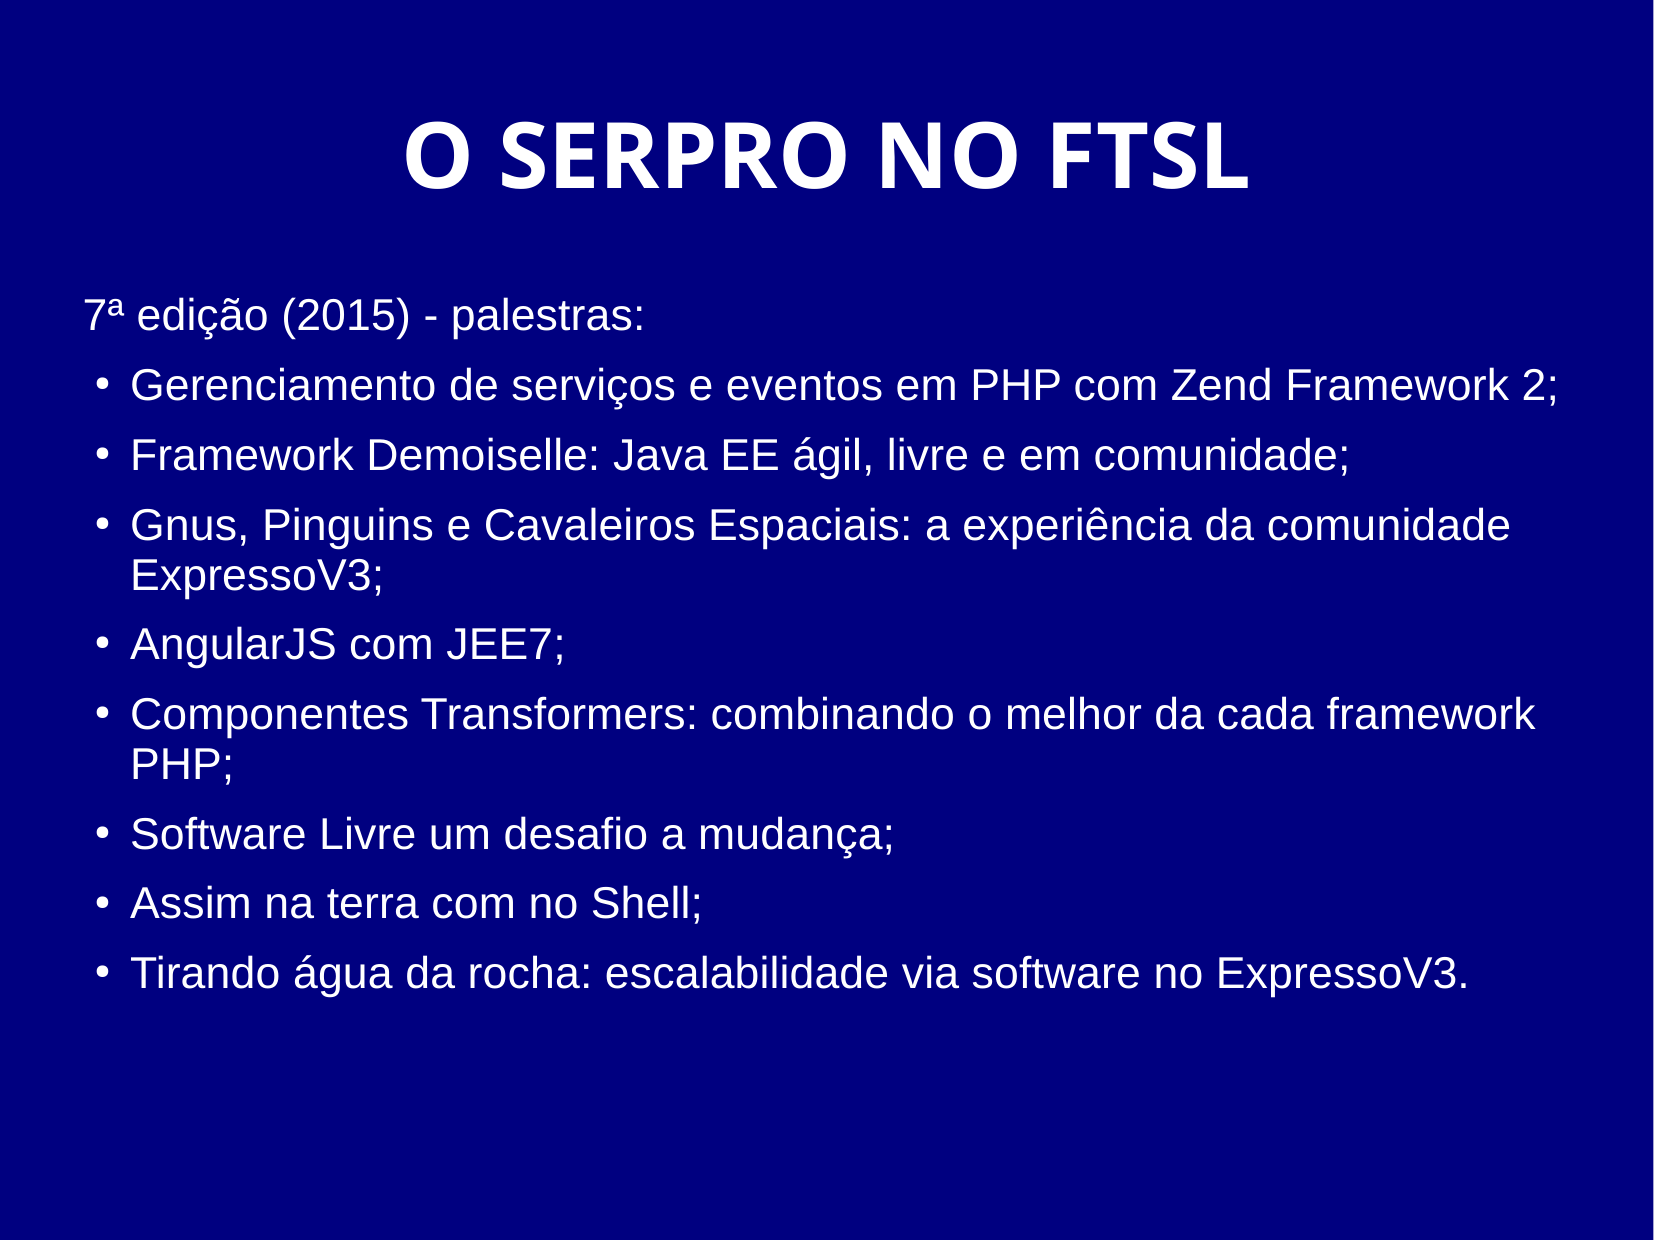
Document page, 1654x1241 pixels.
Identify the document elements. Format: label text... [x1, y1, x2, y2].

title O SERPRO NO FTSL [82, 49, 1571, 257]
list 7ª edição (2015) - palestras: Gerenciamento de serviços e eventos em PHP com Zend Framework 2; Framework Demoiselle: Java EE ágil, livre e em comunidade; Gnus, Pinguins e Cavaleiros Espaciais: a experiência da comunidade ExpressoV3; AngularJS com JEE7; Componentes Transformers: combinando o melhor da cada framework PHP; Software Livre um desafio a mudança; Assim na terra com no Shell; Tirando água da rocha: escalabilidade via software no ExpressoV3. [82, 290, 1571, 1010]
